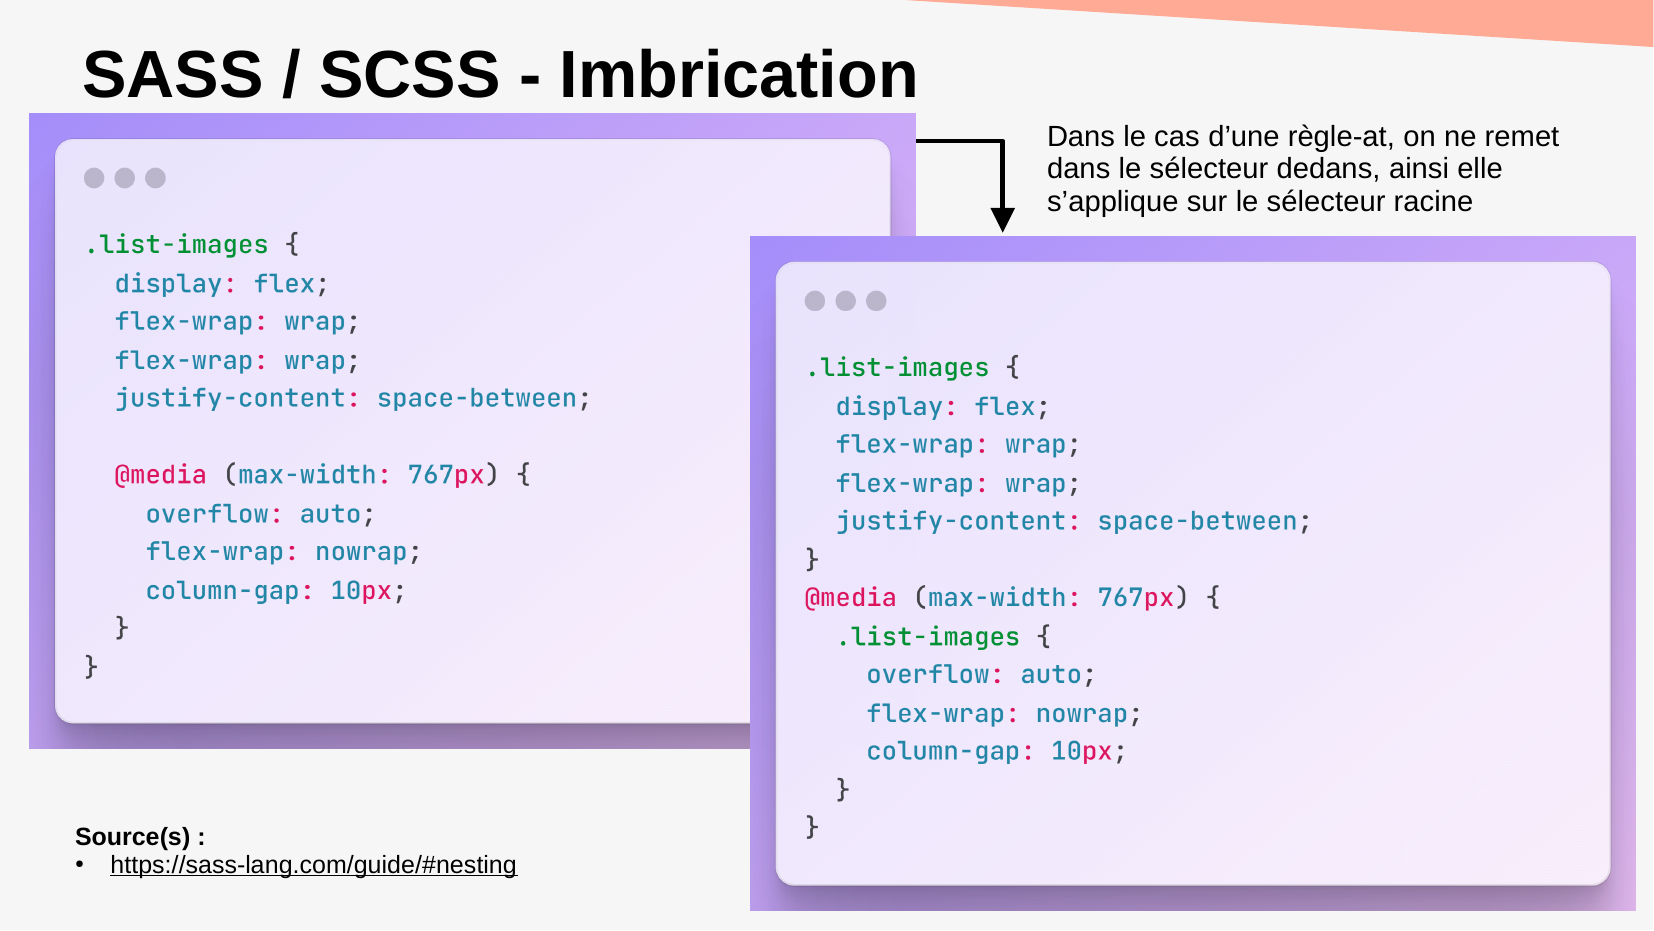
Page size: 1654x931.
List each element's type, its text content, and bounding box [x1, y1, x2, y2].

text_box Source(s) : https://sass-lang.com/guide/#nesting [60, 815, 1546, 929]
picture [29, 113, 1636, 911]
text_box [904, 0, 1654, 48]
text_box Dans le cas d’une règle-at, on ne remet dans le sélecteur dedans, ainsi elle s’applique sur le sélecteur racine [1032, 112, 1625, 226]
title SASS / SCSS - Imbrication [82, 37, 1571, 114]
text_box [916, 114, 975, 119]
